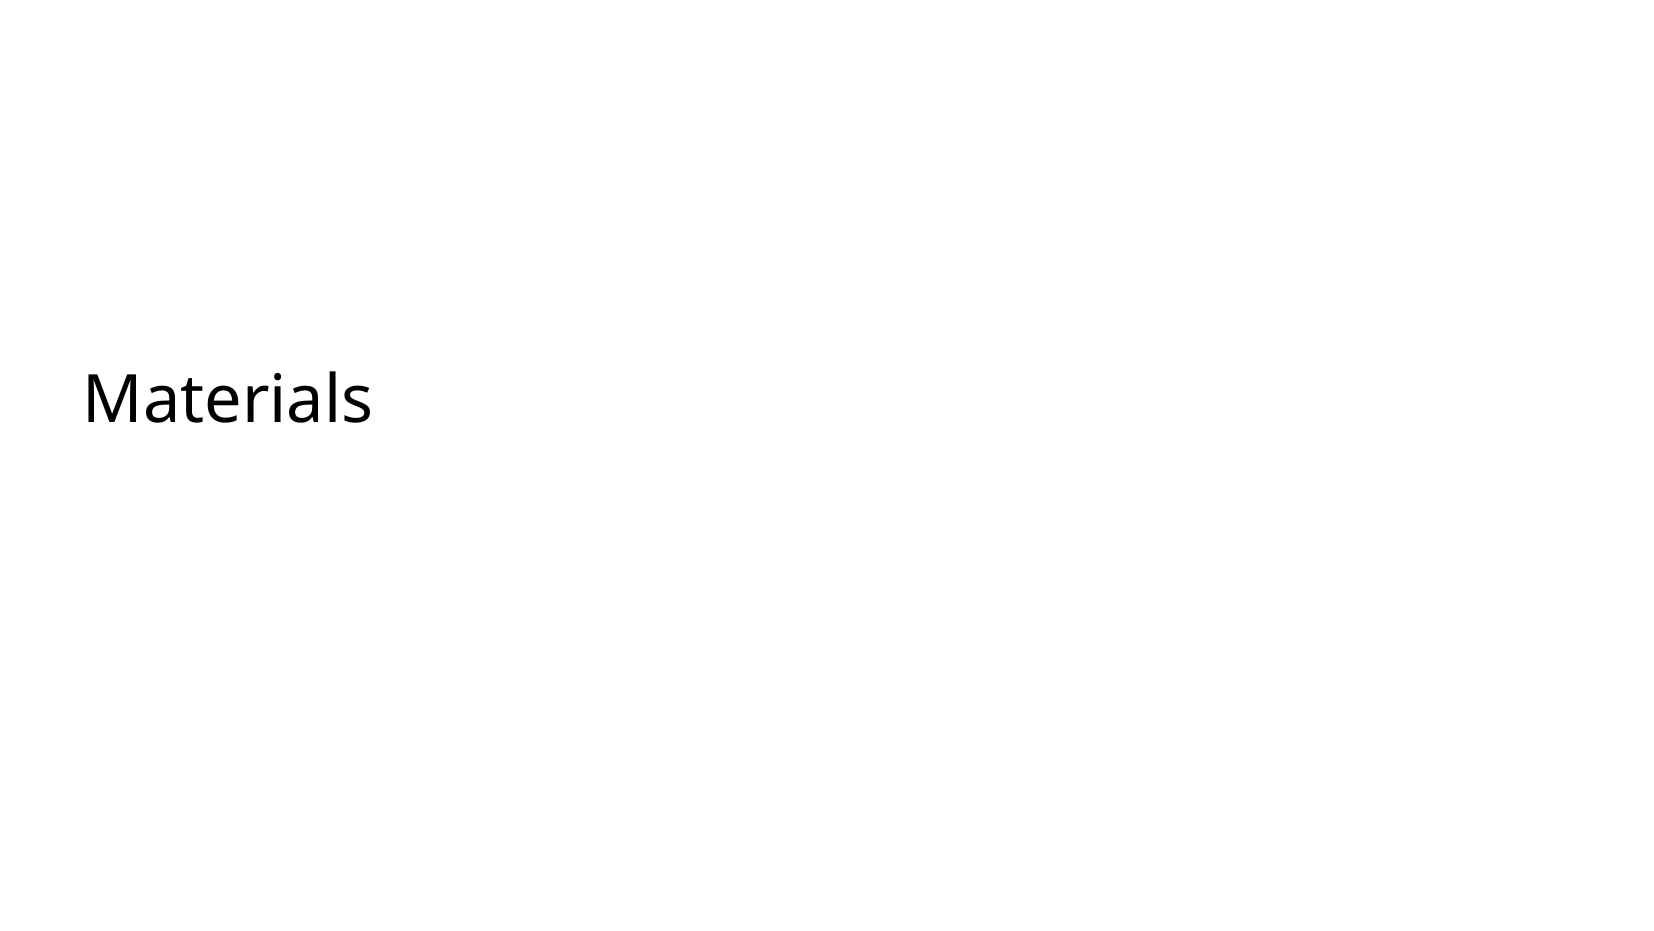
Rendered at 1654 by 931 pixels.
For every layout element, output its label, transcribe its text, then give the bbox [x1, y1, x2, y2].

subtitle Materials [82, 37, 1571, 757]
